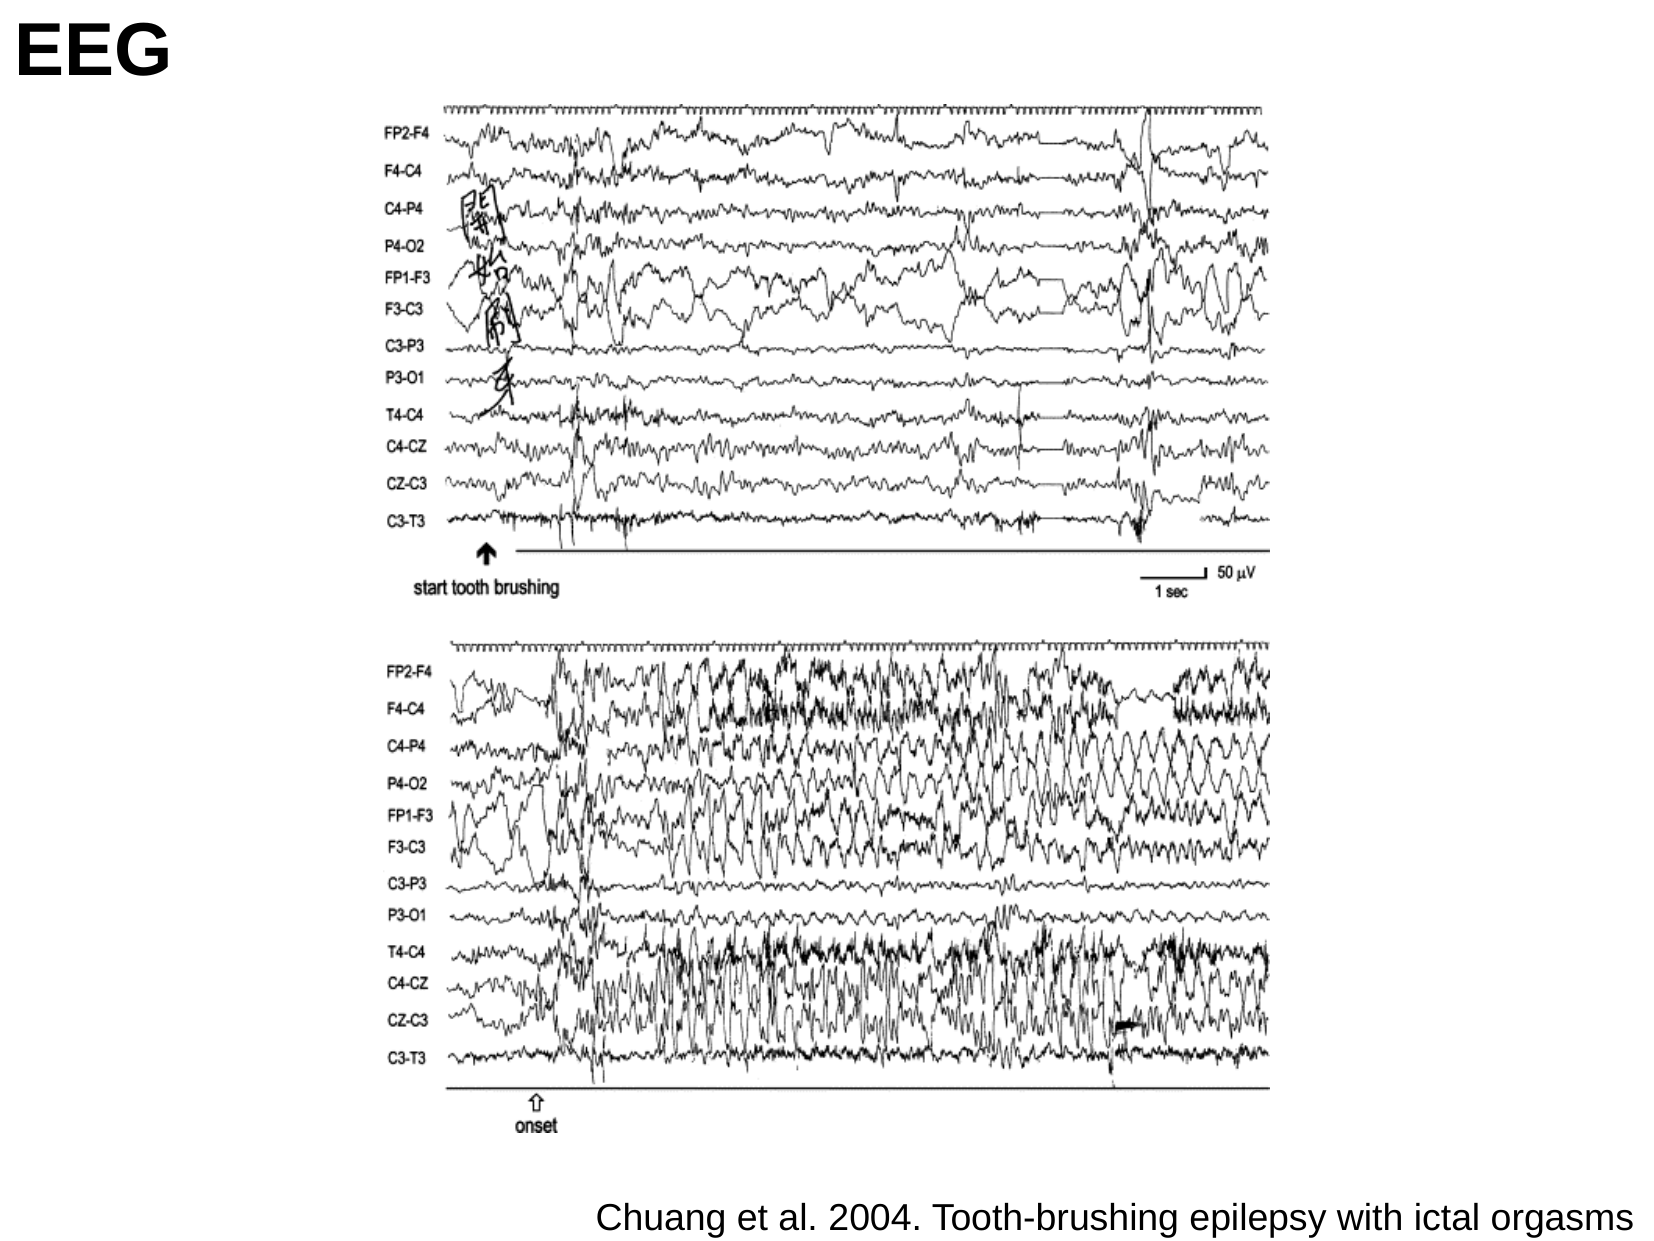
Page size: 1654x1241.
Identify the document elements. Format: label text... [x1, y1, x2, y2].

text_box EEG [0, 0, 188, 99]
picture [383, 104, 1270, 1133]
text_box Chuang et al. 2004. Tooth-brushing epilepsy with ictal orgasms [570, 1185, 1654, 1228]
